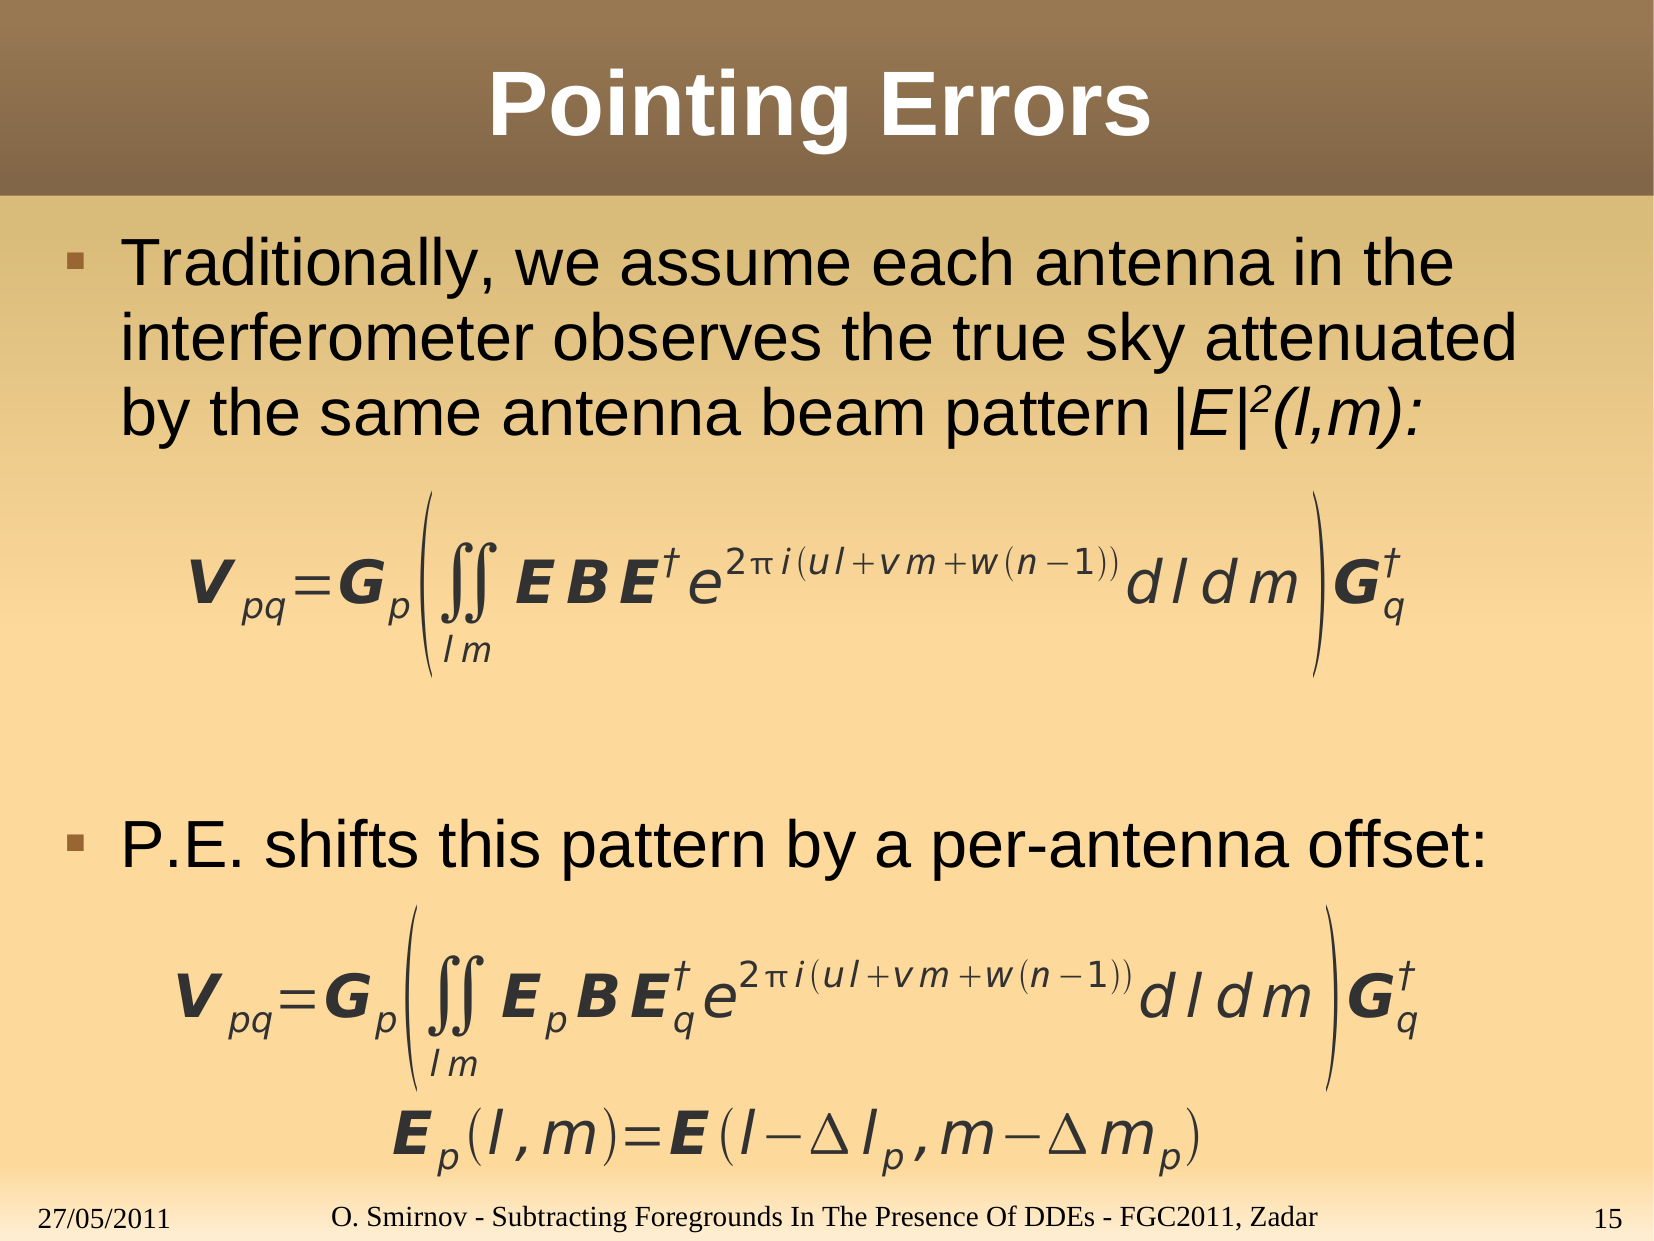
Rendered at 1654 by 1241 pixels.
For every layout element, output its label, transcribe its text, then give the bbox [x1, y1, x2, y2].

chart [167, 487, 1426, 1178]
picture [0, 0, 1654, 1241]
title Pointing Errors [76, 0, 1565, 208]
list Traditionally, we assume each antenna in the interferometer observes the true sky attenuated by the same antenna beam pattern |E|2(l,m): P.E. shifts this pattern by a per-antenna offset: [49, 225, 1538, 1029]
